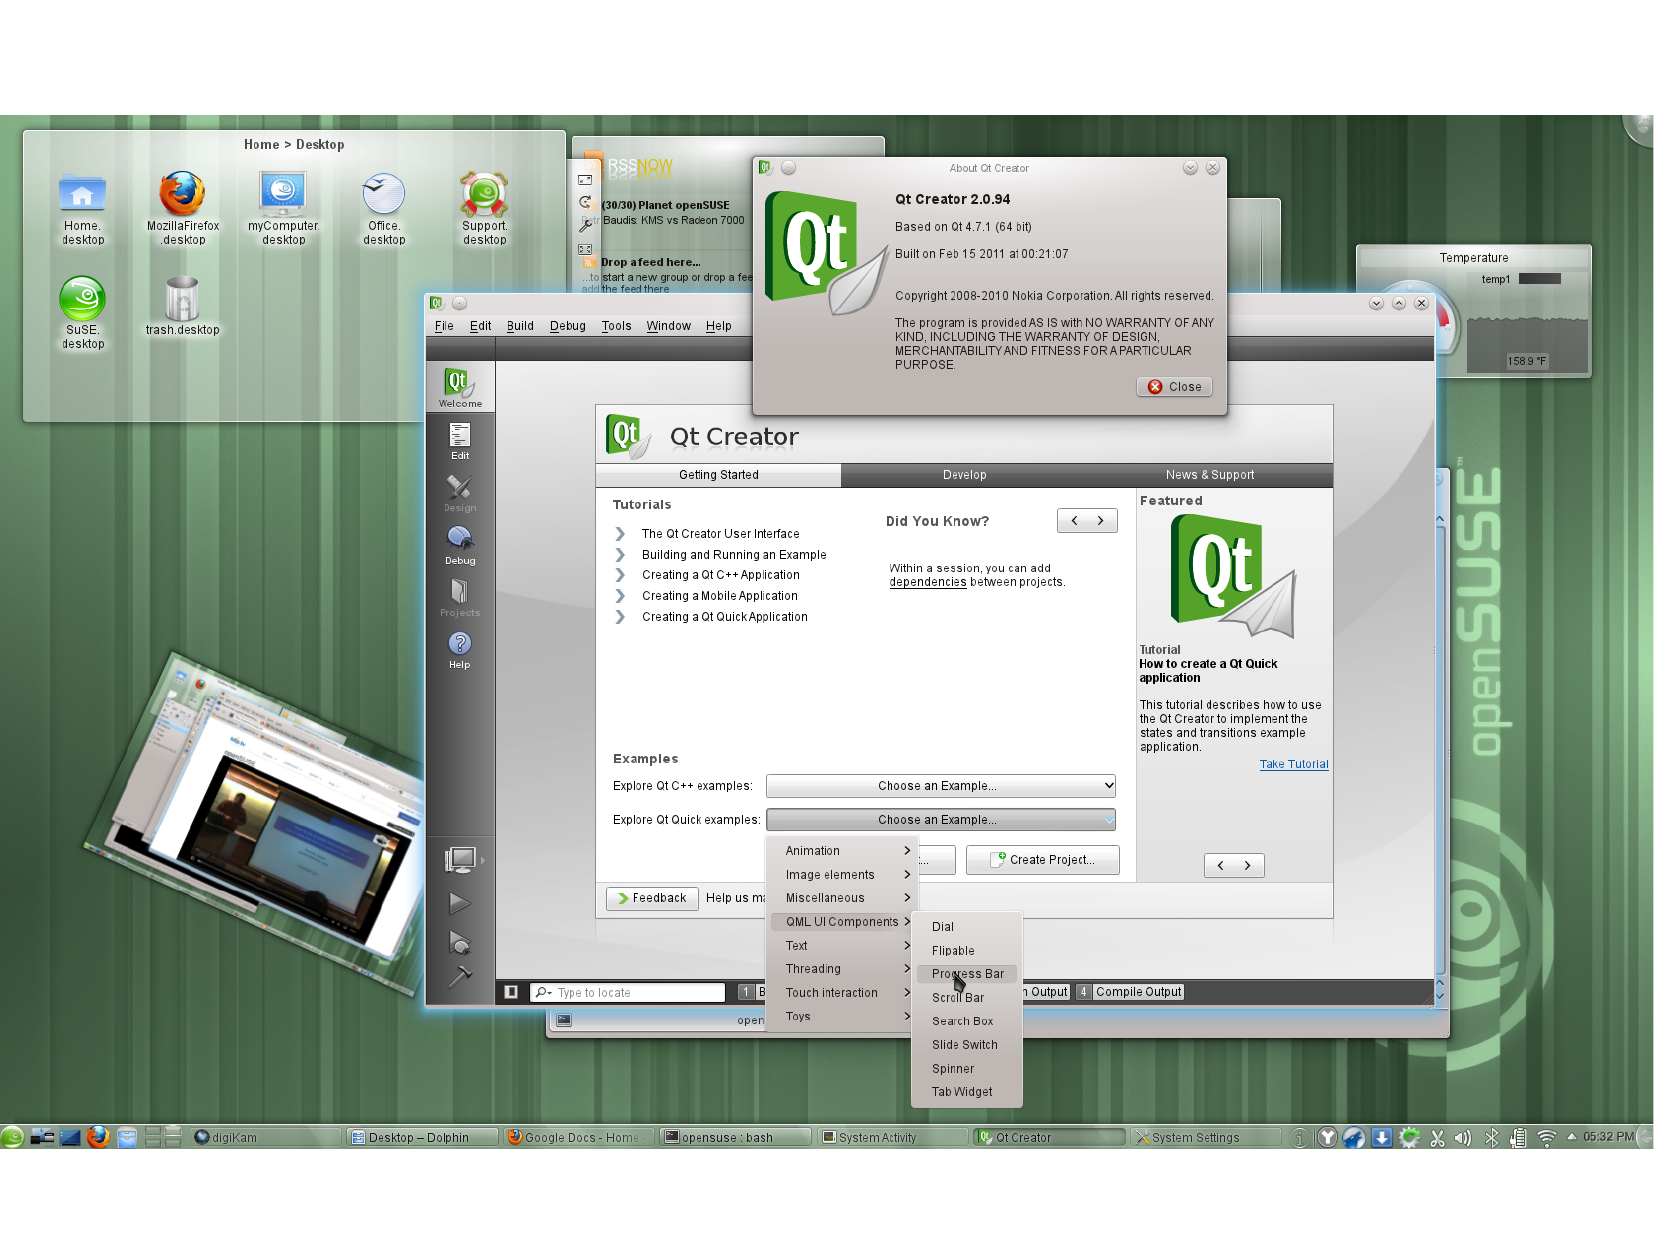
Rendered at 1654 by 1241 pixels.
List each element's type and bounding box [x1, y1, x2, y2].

picture [0, 115, 1654, 1149]
